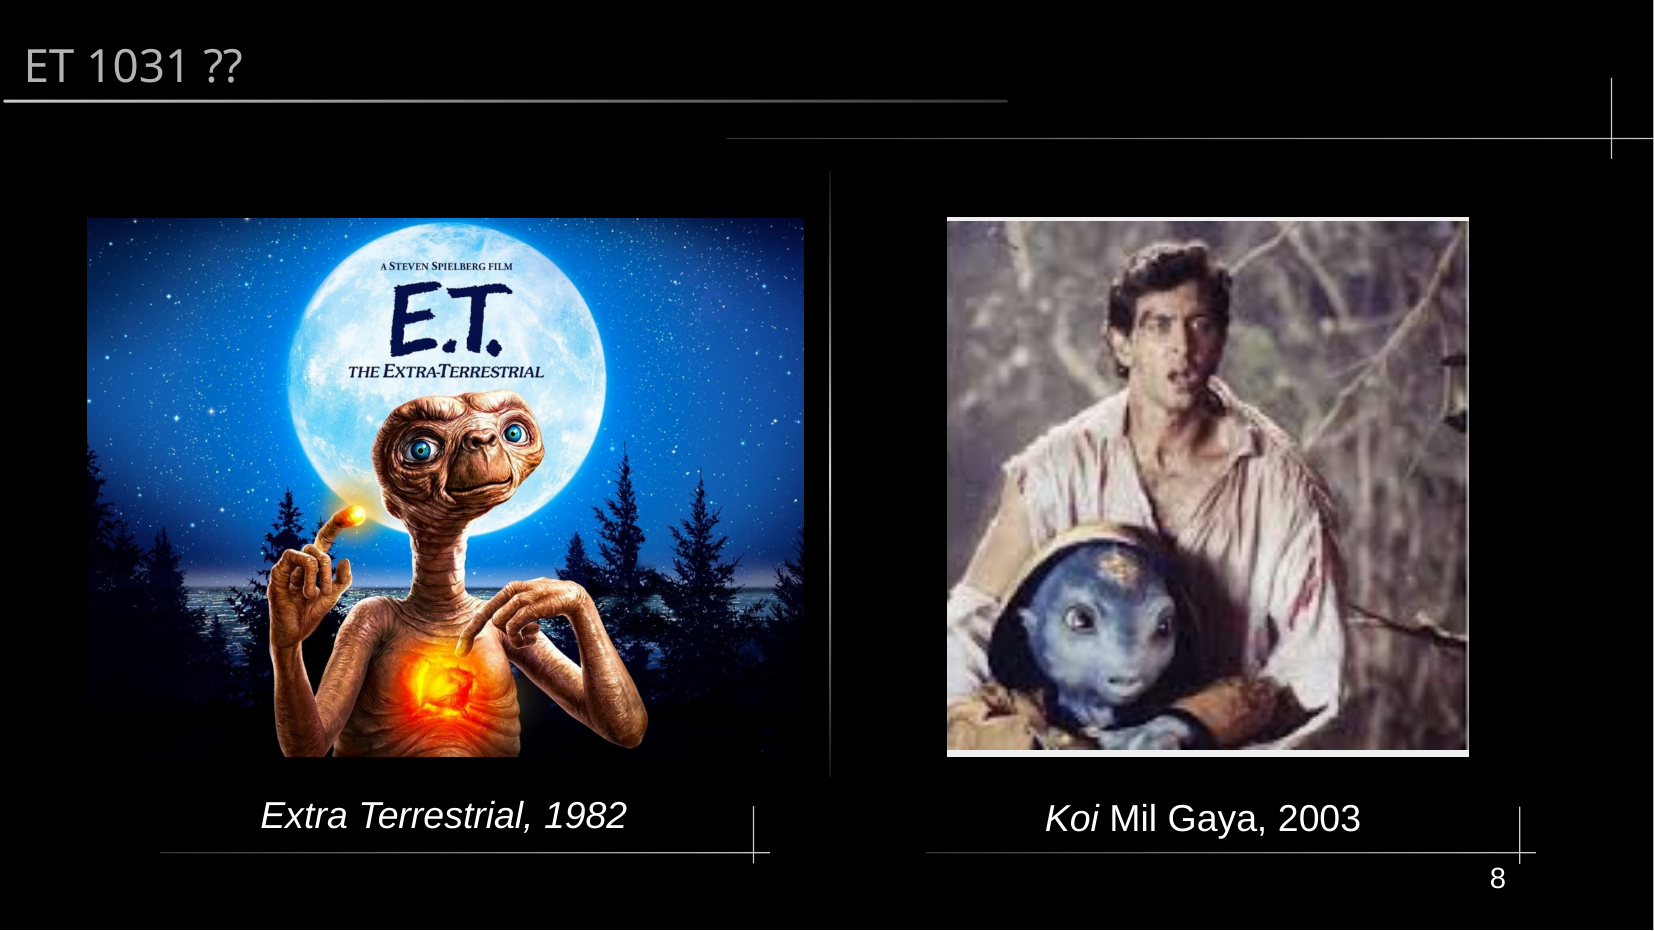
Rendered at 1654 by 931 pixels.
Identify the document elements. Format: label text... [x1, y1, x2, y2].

picture [87, 218, 804, 757]
picture [947, 217, 1469, 758]
title ET 1031 ?? [23, 11, 1589, 119]
text_box Koi Mil Gaya, 2003 [1030, 790, 1377, 847]
text_box Extra Terrestrial, 1982 [245, 787, 643, 845]
